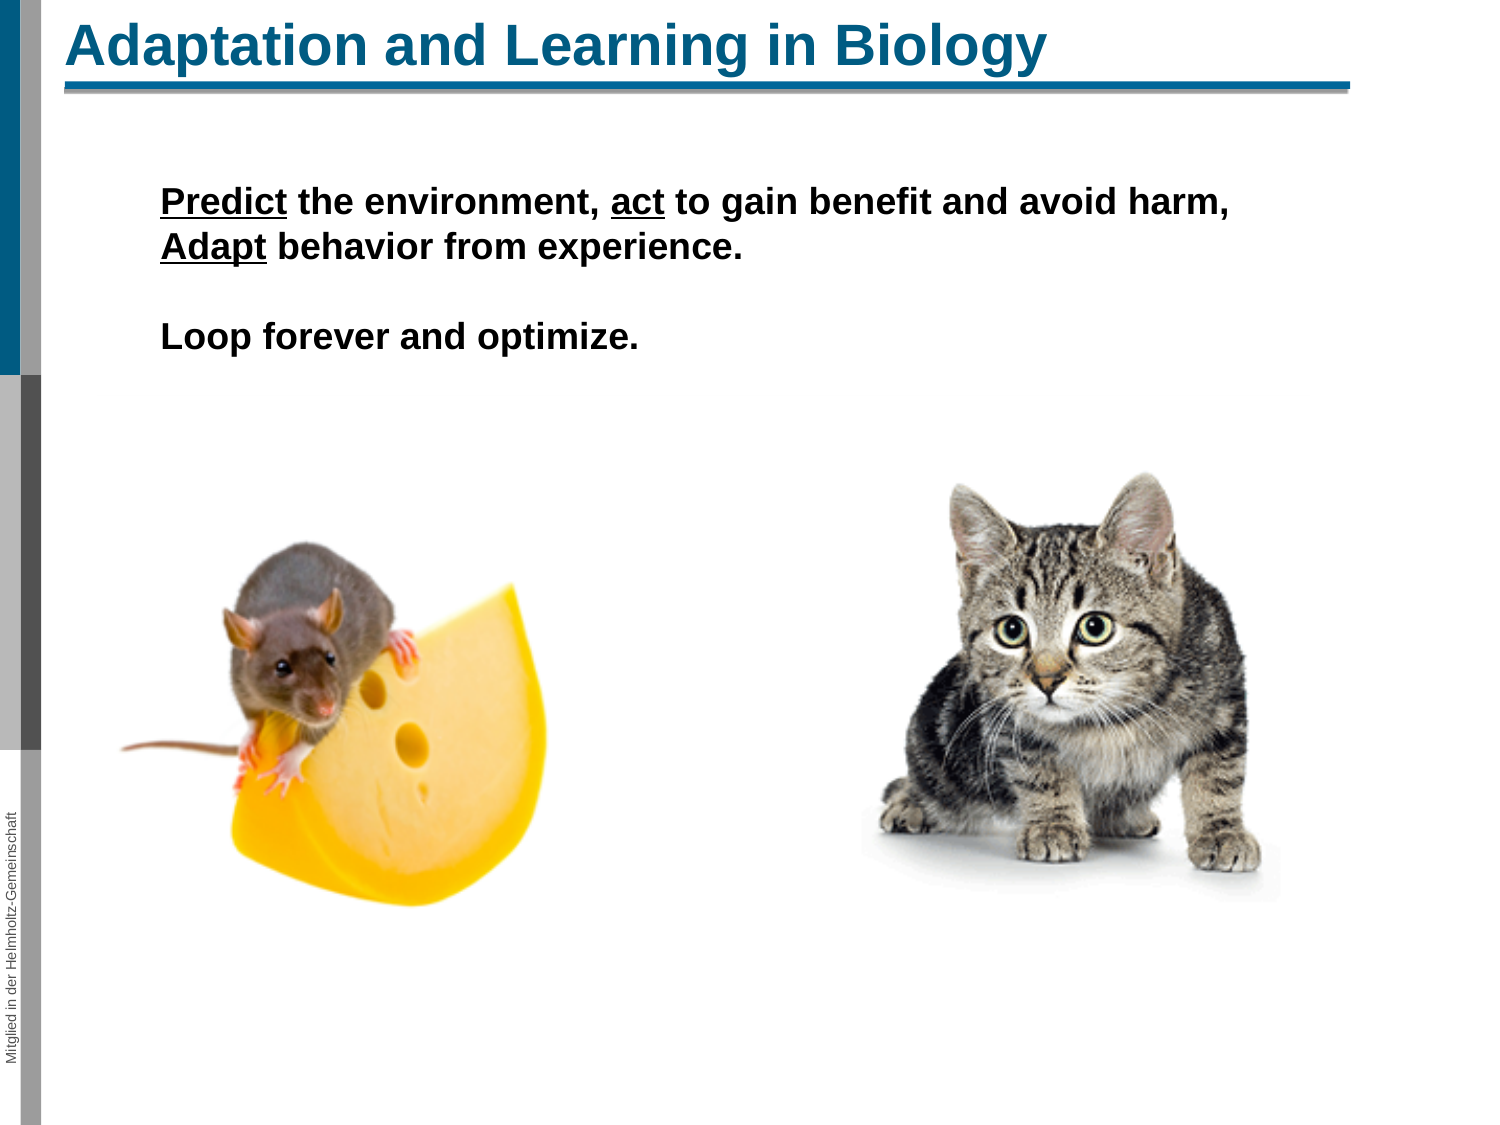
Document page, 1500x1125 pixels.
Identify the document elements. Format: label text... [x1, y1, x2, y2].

picture [97, 394, 1310, 938]
text_box Predict the environment, act to gain benefit and avoid harm, Adapt behavior from experience. Loop forever and optimize. [110, 169, 1256, 275]
text_box Adaptation and Learning in Biology [64, 7, 1440, 102]
